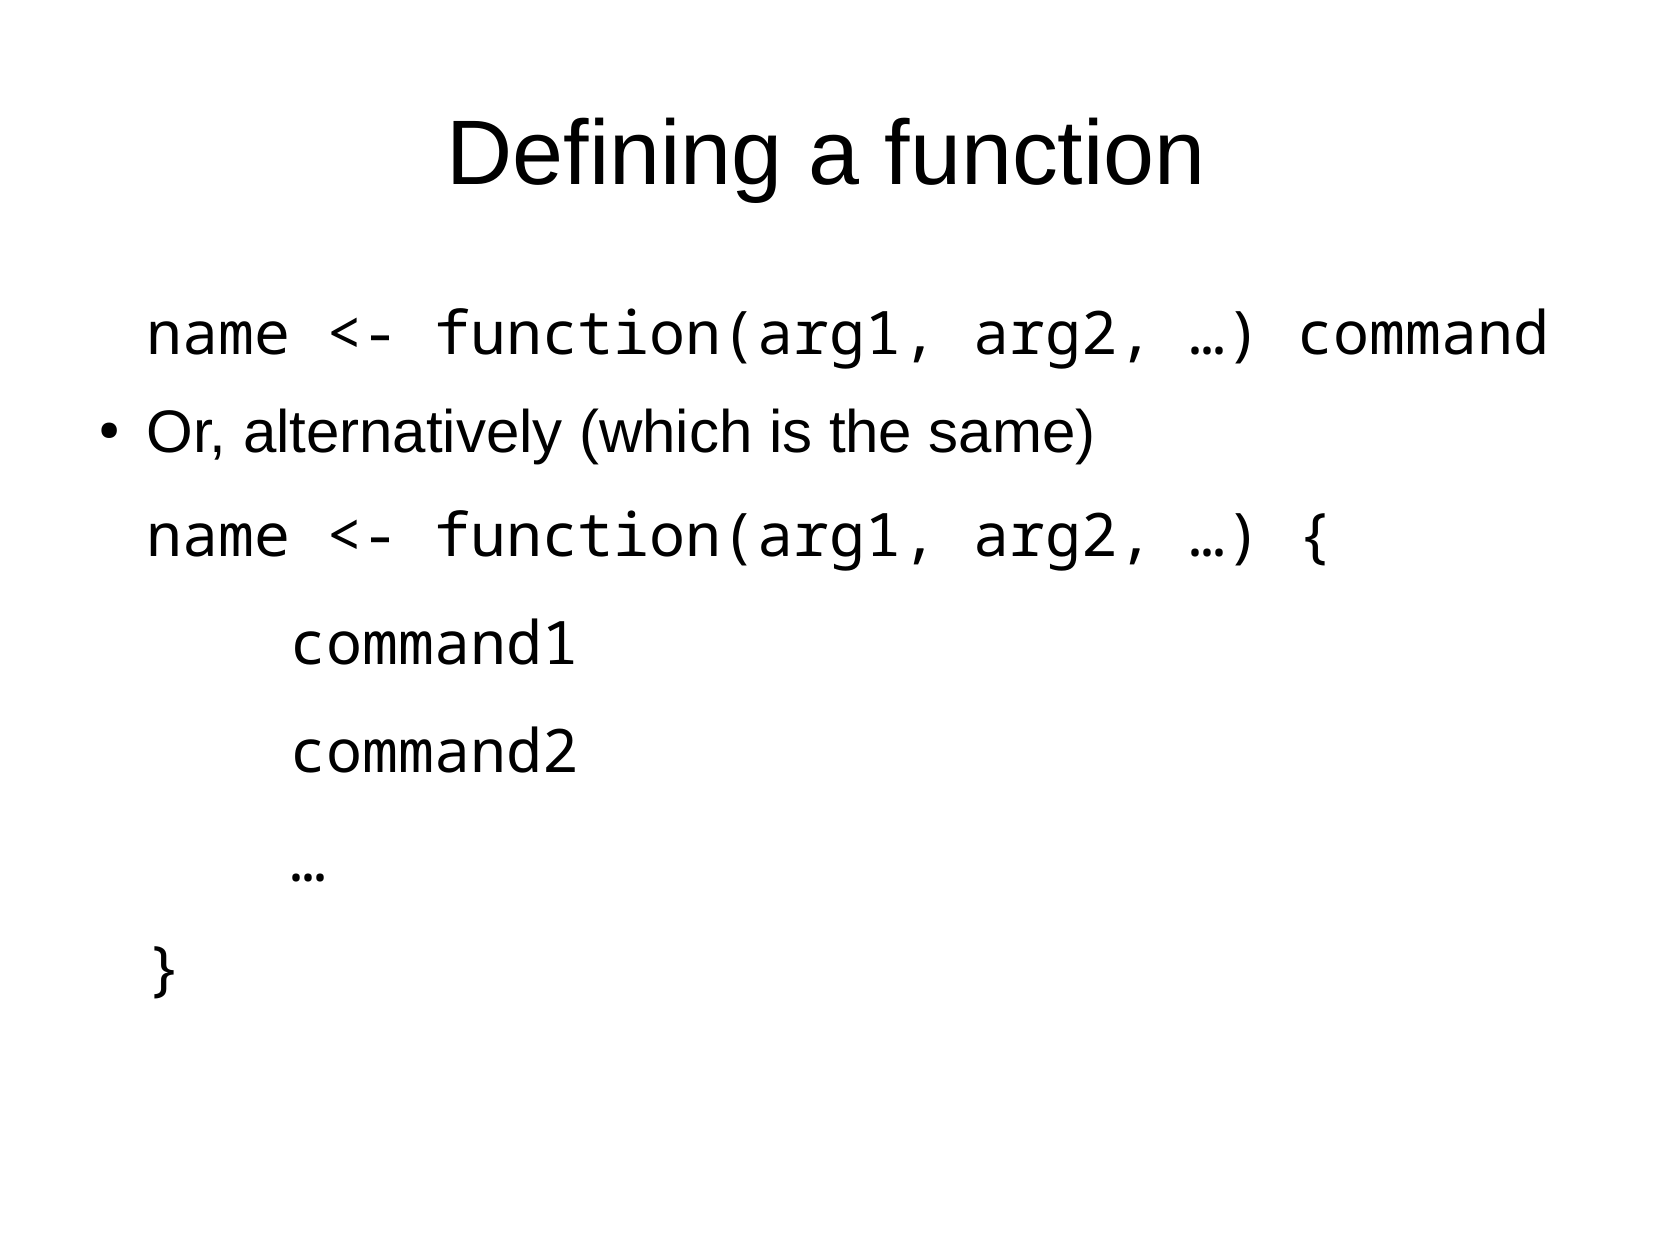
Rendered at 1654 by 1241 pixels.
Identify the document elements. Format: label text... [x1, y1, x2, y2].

title Defining a function [82, 49, 1571, 257]
list name <- function(arg1, arg2, …) command Or, alternatively (which is the same) name <- function(arg1, arg2, …) { command1 command2 … } [82, 290, 1571, 1010]
